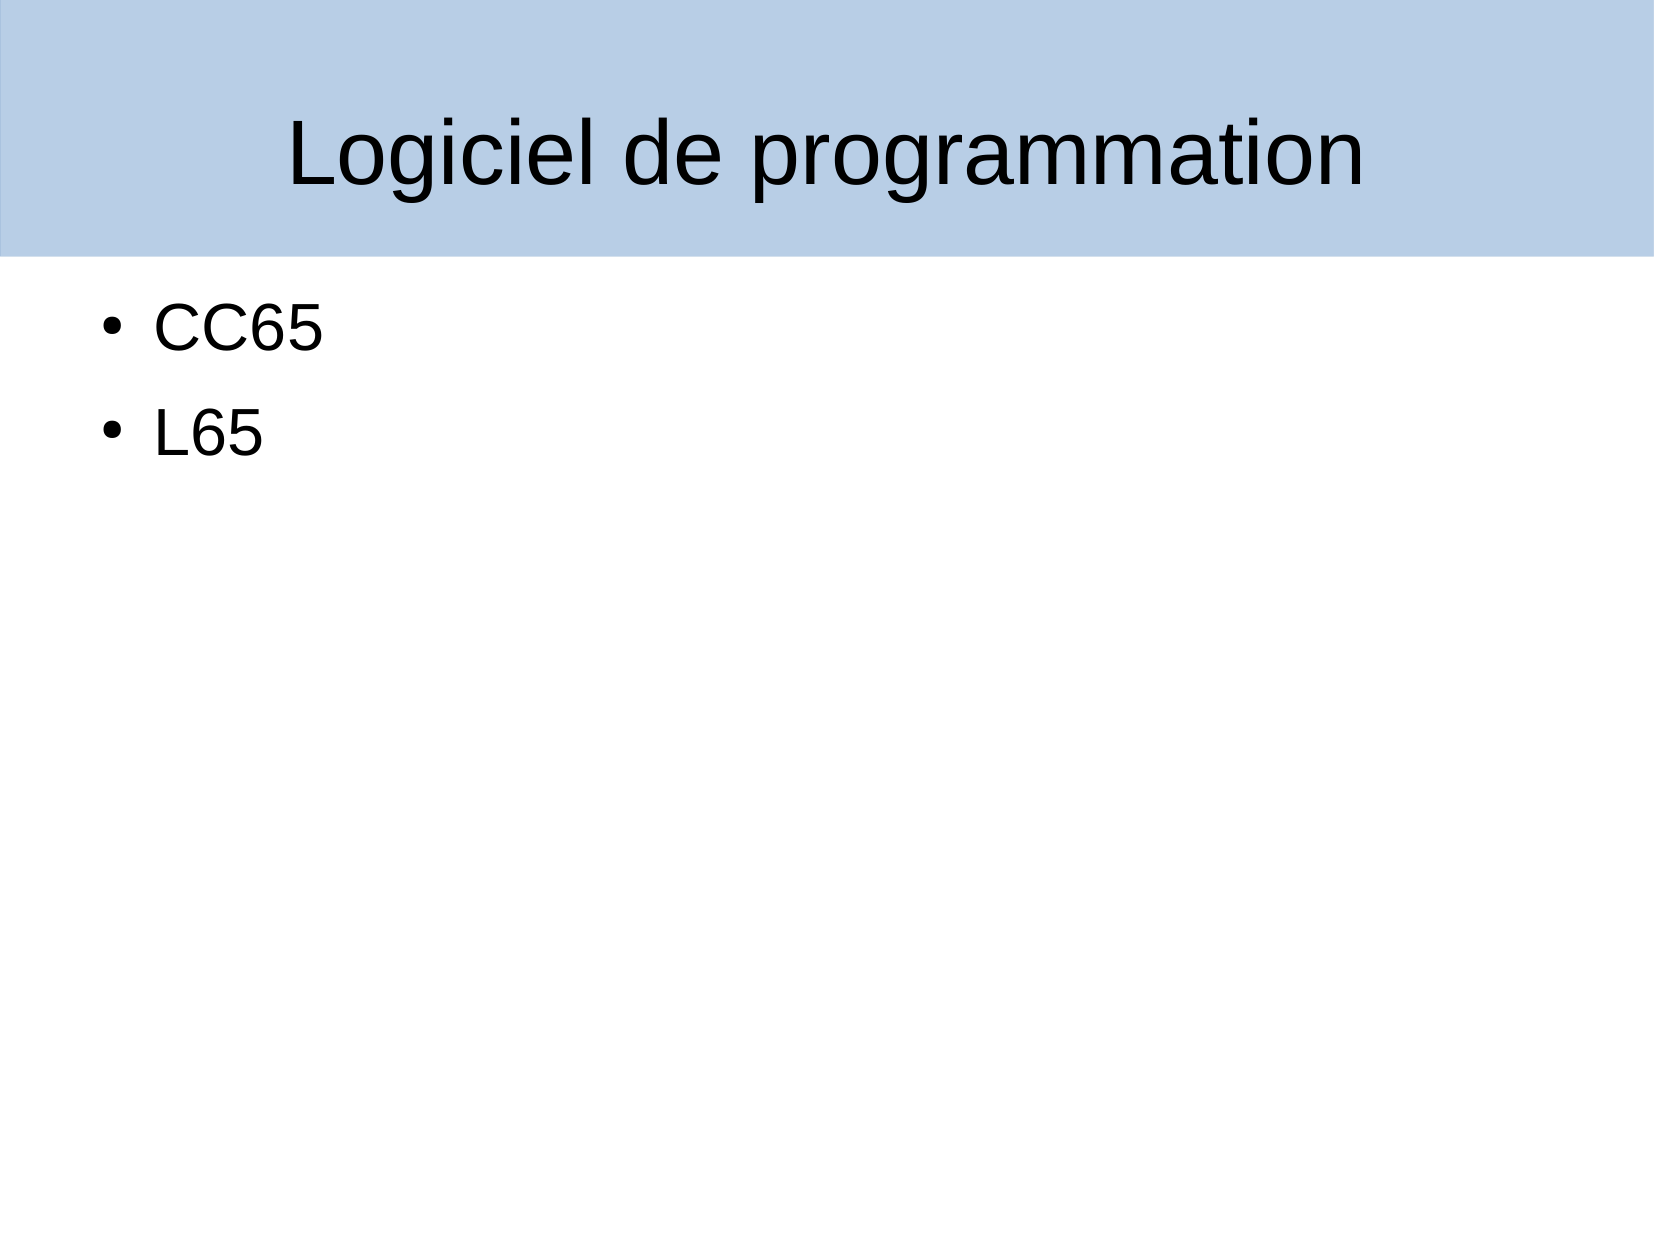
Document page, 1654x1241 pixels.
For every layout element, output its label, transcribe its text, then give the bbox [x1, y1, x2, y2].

list CC65 L65 [82, 290, 1571, 1010]
title Logiciel de programmation [82, 49, 1571, 257]
